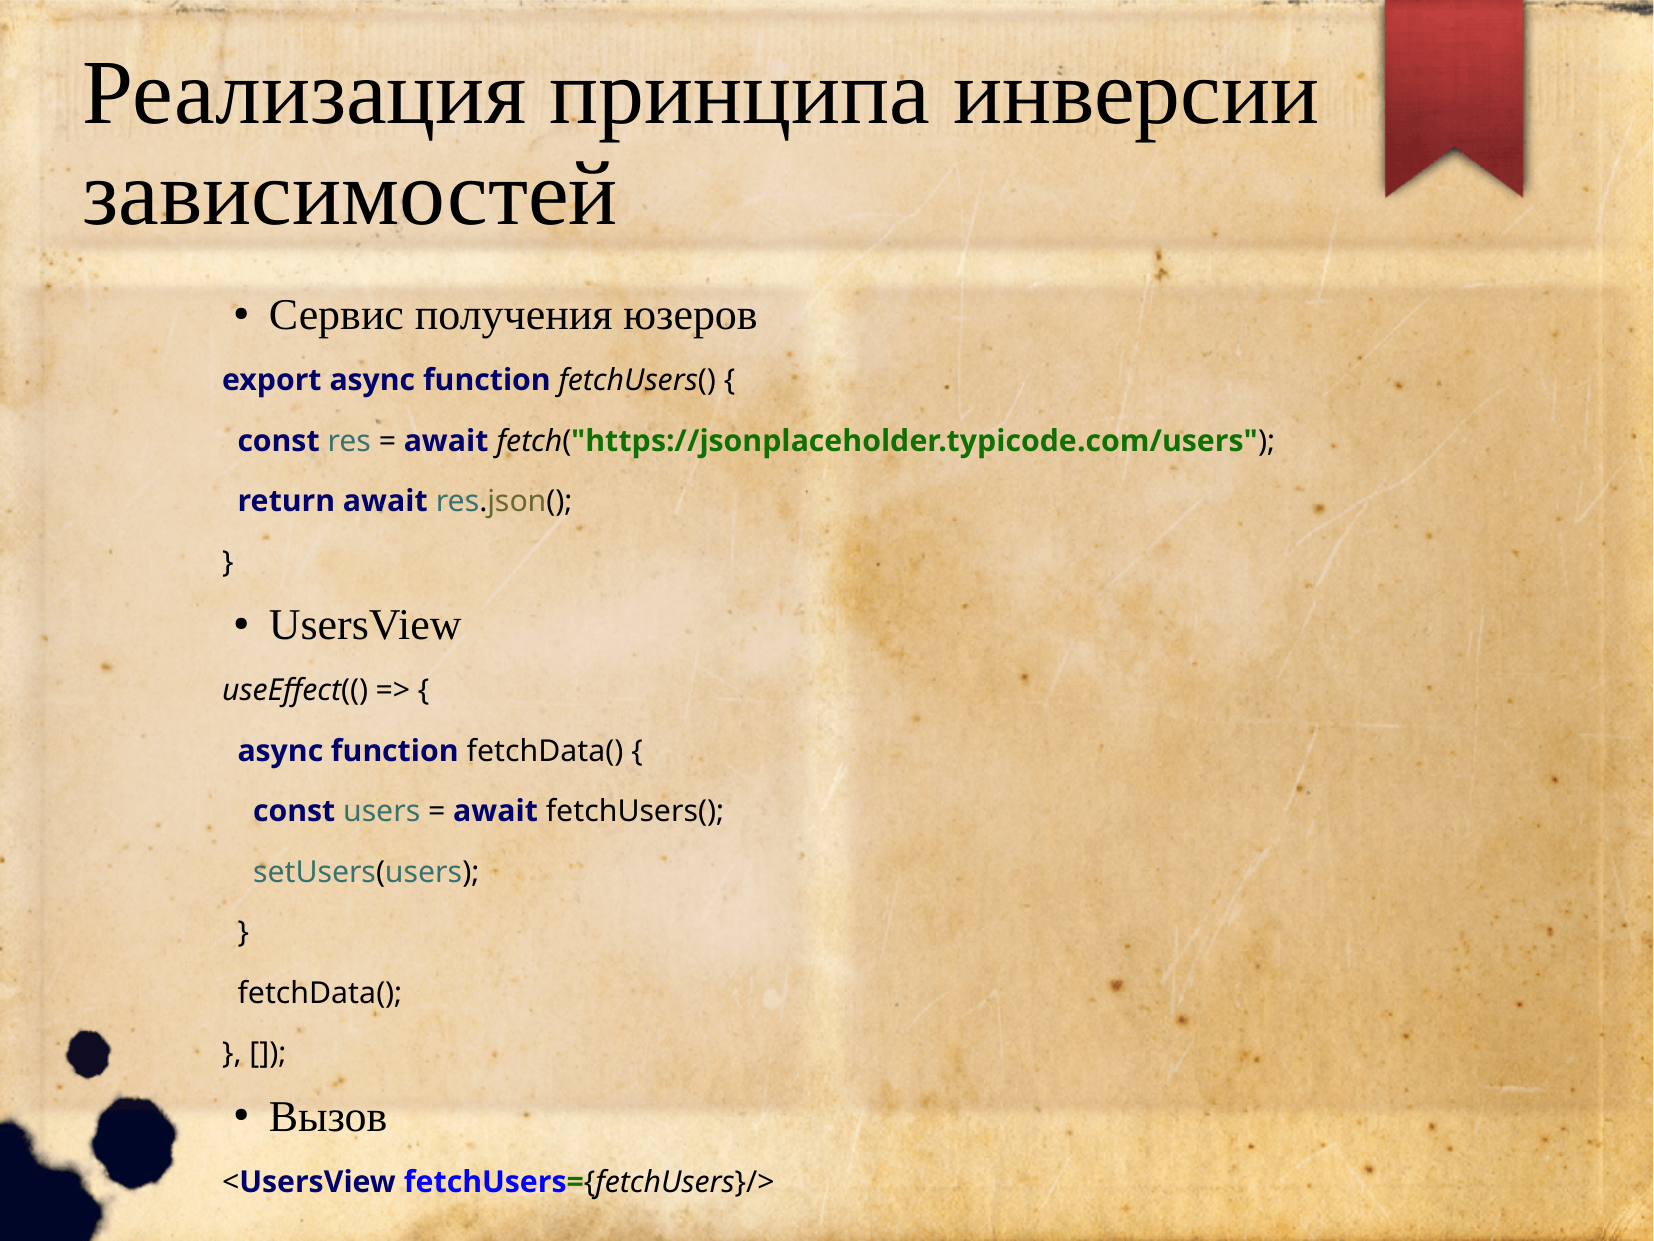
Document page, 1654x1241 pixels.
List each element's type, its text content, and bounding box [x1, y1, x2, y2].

list Сервис получения юзеров export async function fetchUsers() { const res = await fetch("https://jsonplaceholder.typicode.com/users"); return await res.json(); } UsersView useEffect(() => { async function fetchData() { const users = await fetchUsers(); setUsers(users); } fetchData(); }, []); Вызов <UsersView fetchUsers={fetchUsers}/> [222, 290, 1642, 1217]
picture [0, 0, 1654, 1241]
title Реализация принципа инверсии зависимостей [82, 40, 1347, 245]
